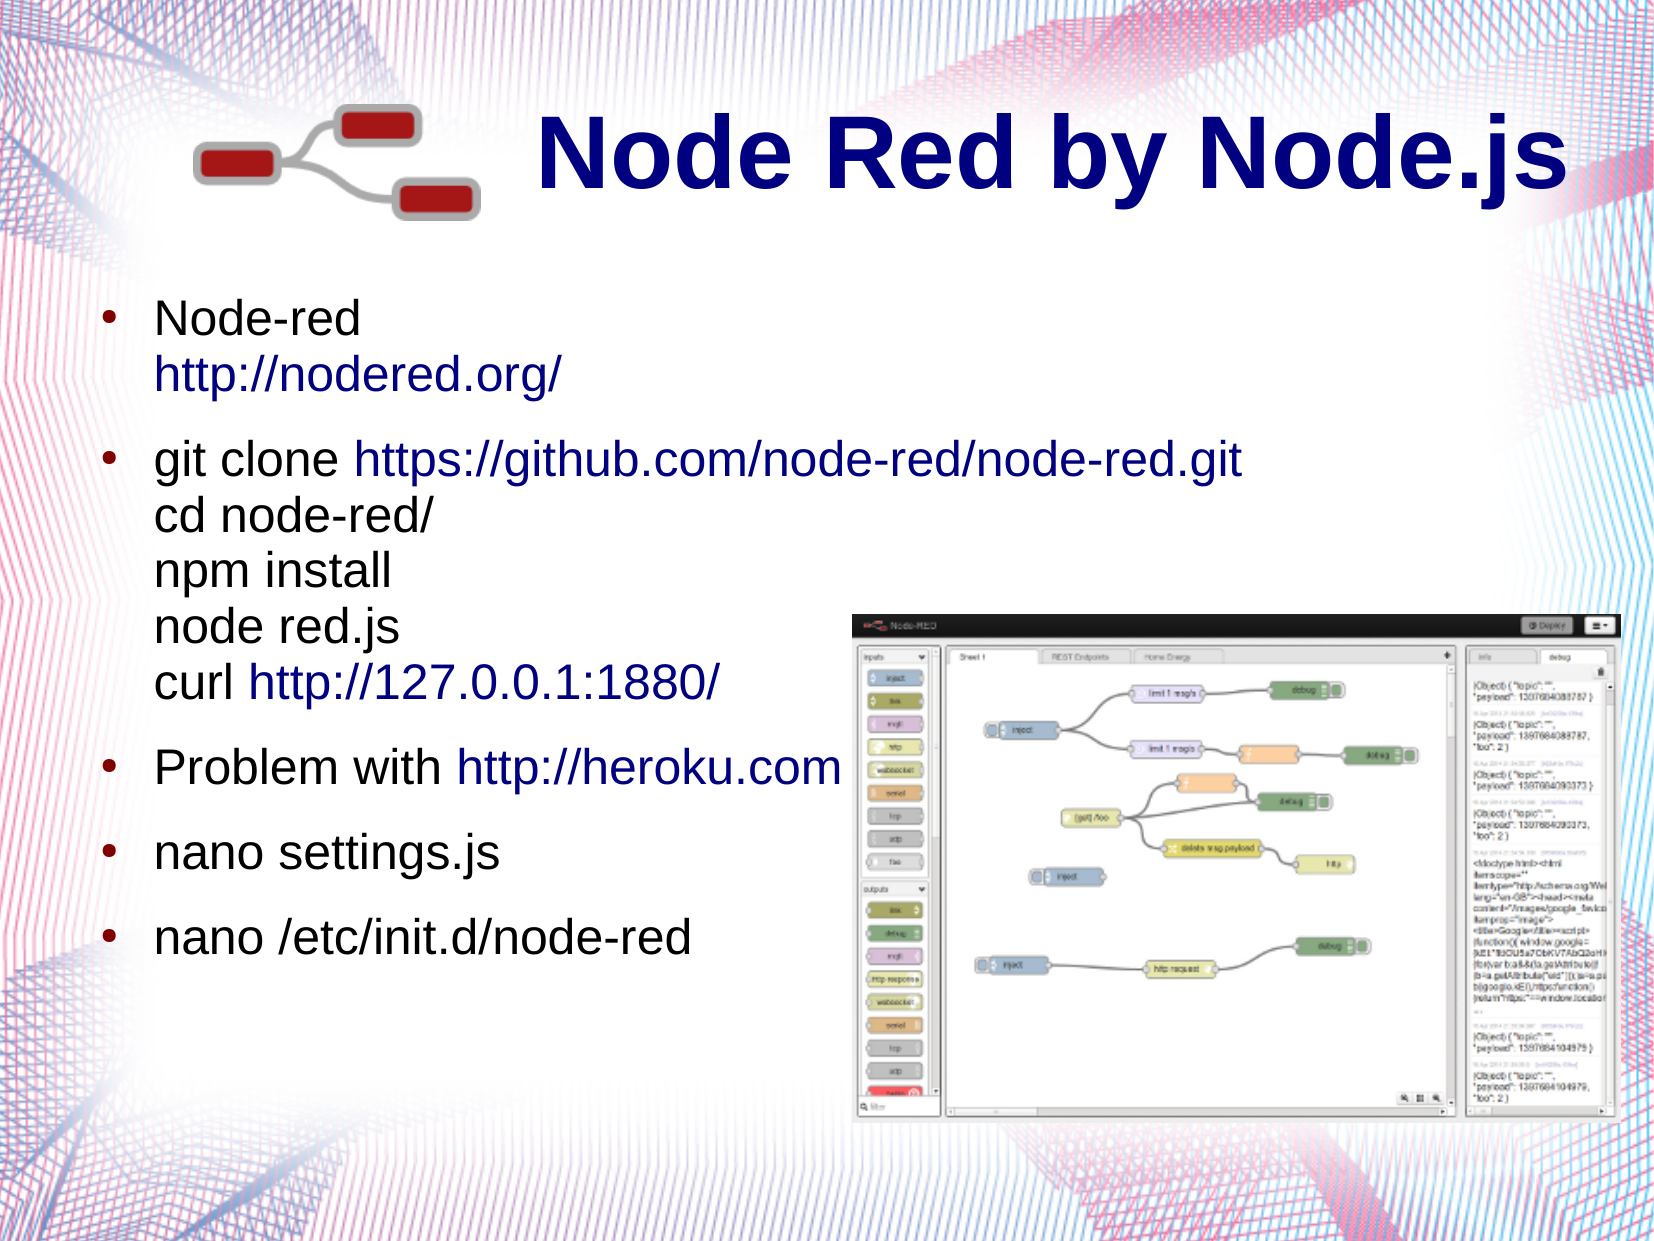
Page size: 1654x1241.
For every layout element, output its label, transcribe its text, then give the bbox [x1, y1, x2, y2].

list Node-red http://nodered.org/ git clone https://github.com/node-red/node-red.git cd node-red/ npm install node red.js curl http://127.0.0.1:1880/ Problem with http://heroku.com nano settings.js nano /etc/init.d/node-red [82, 290, 1571, 1051]
picture [0, 0, 1654, 1241]
title Node Red by Node.js [82, 49, 1571, 257]
